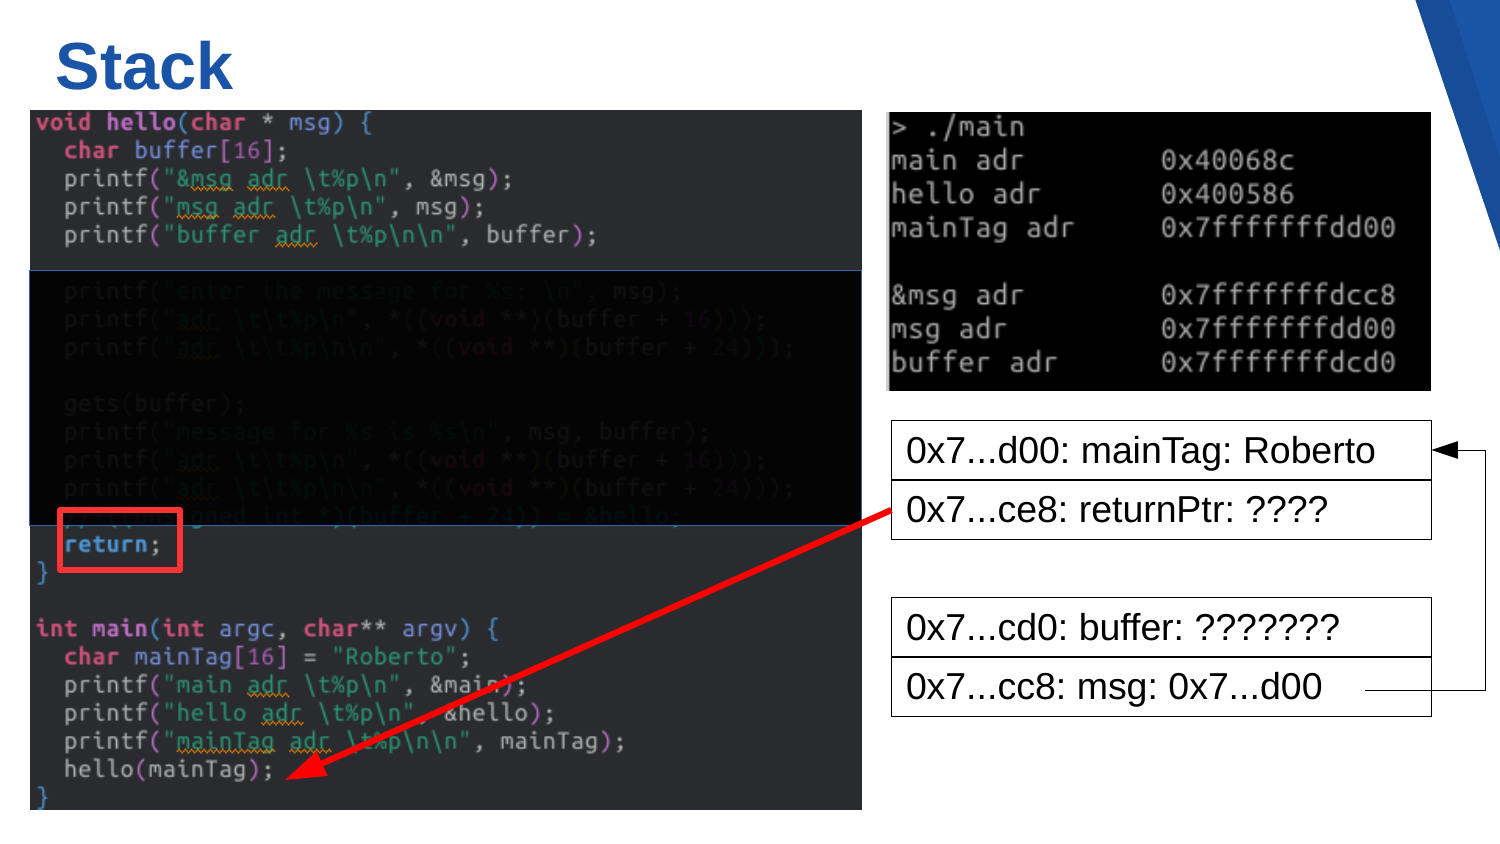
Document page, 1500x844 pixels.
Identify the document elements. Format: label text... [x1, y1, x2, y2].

title Stack [40, 50, 1306, 118]
picture [63, 526, 177, 567]
picture [30, 526, 862, 811]
text_box 0x7...d00: mainTag: Roberto [891, 420, 1432, 479]
text_box 0x7...ce8: returnPtr: ???? [891, 479, 1432, 540]
text_box 0x7...cc8: msg: 0x7...d00 [891, 656, 1432, 717]
picture [30, 110, 862, 270]
text_box 0x7...cd0: buffer: ??????? [891, 597, 1432, 656]
text_box [29, 270, 862, 526]
picture [886, 112, 1431, 392]
text_box [63, 513, 177, 526]
